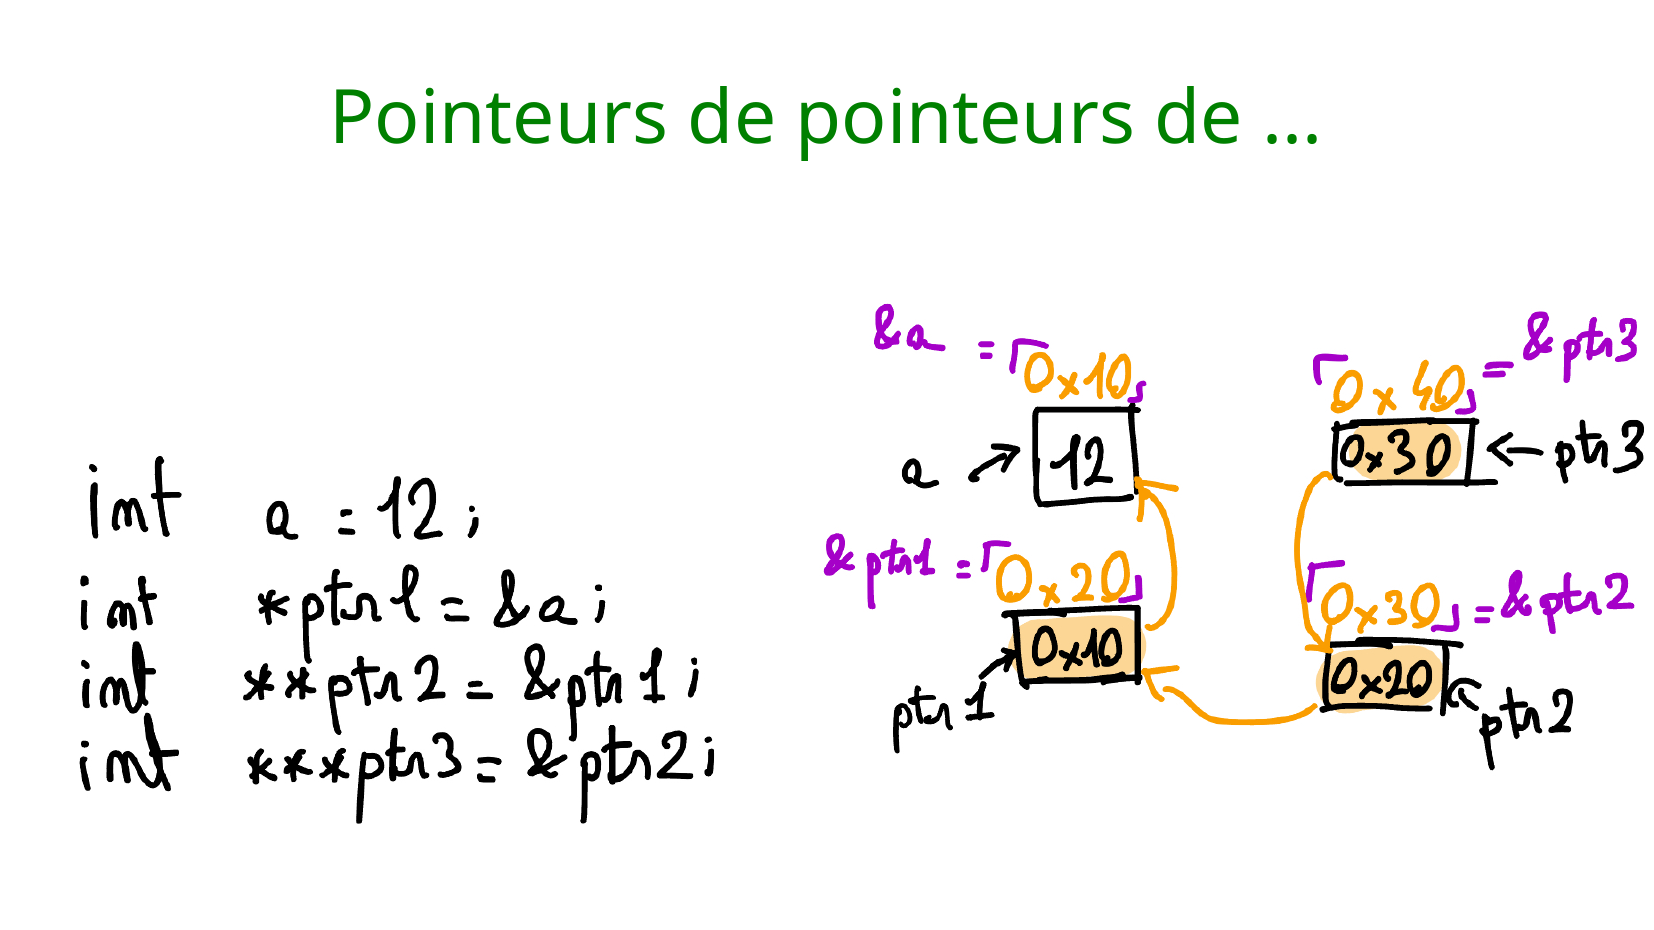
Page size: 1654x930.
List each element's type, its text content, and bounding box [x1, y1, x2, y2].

picture [0, 262, 1653, 840]
title Pointeurs de pointeurs de ... [82, 37, 1571, 193]
